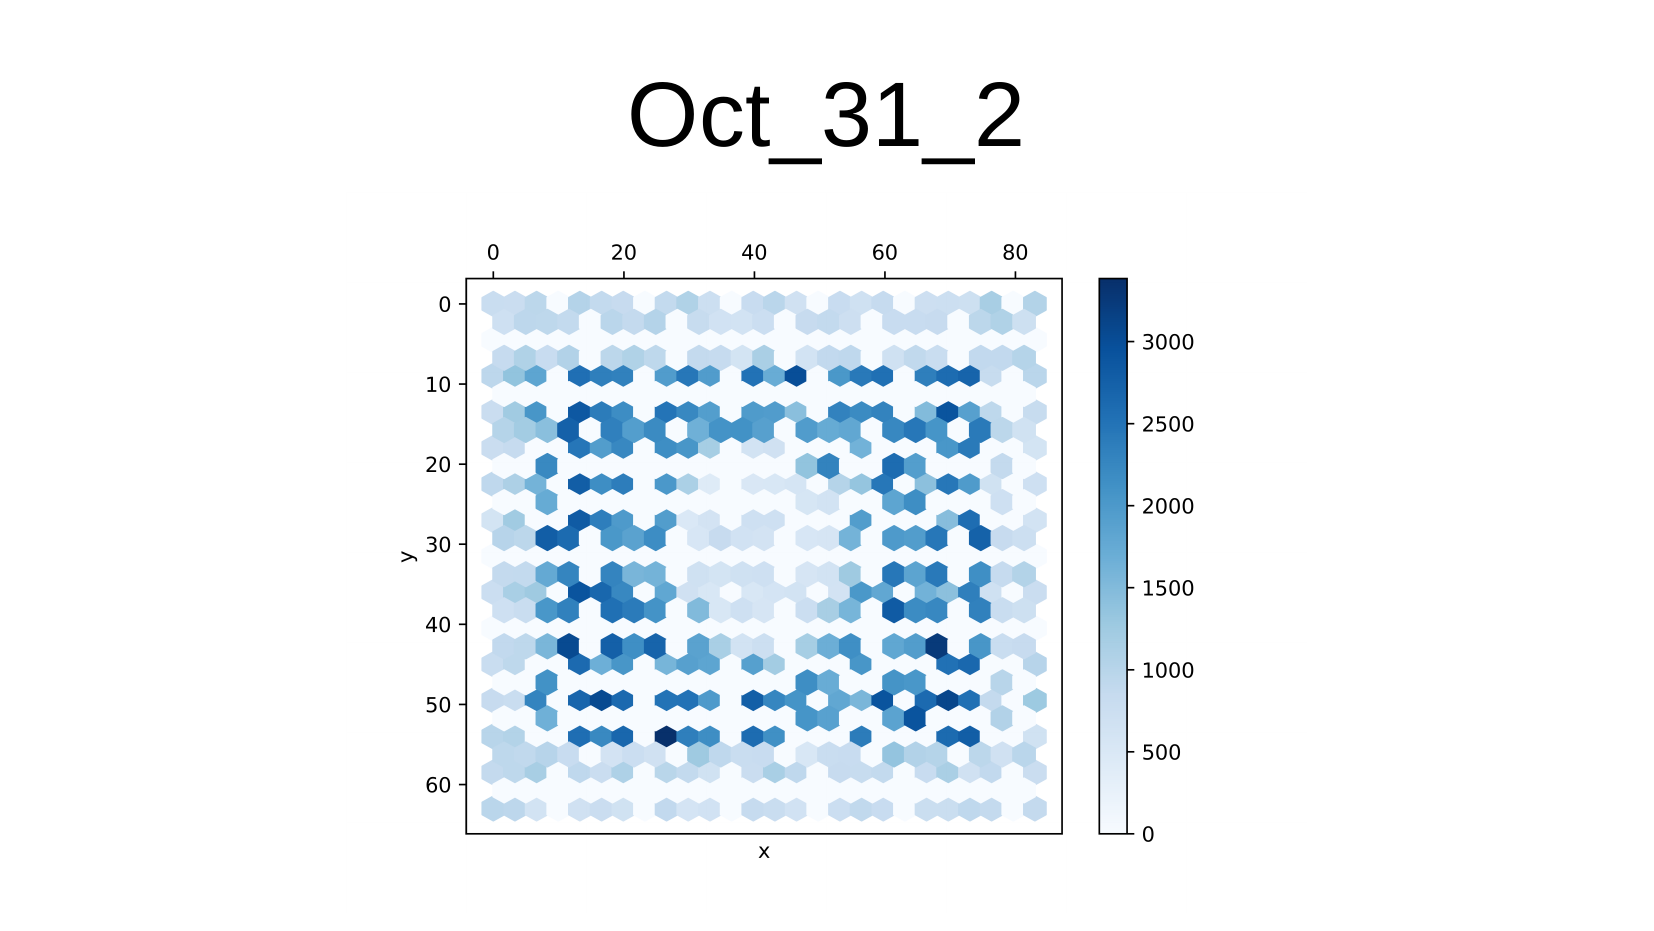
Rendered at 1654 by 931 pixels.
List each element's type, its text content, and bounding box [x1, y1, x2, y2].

title Oct_31_2 [82, 37, 1571, 193]
picture [346, 193, 1307, 913]
